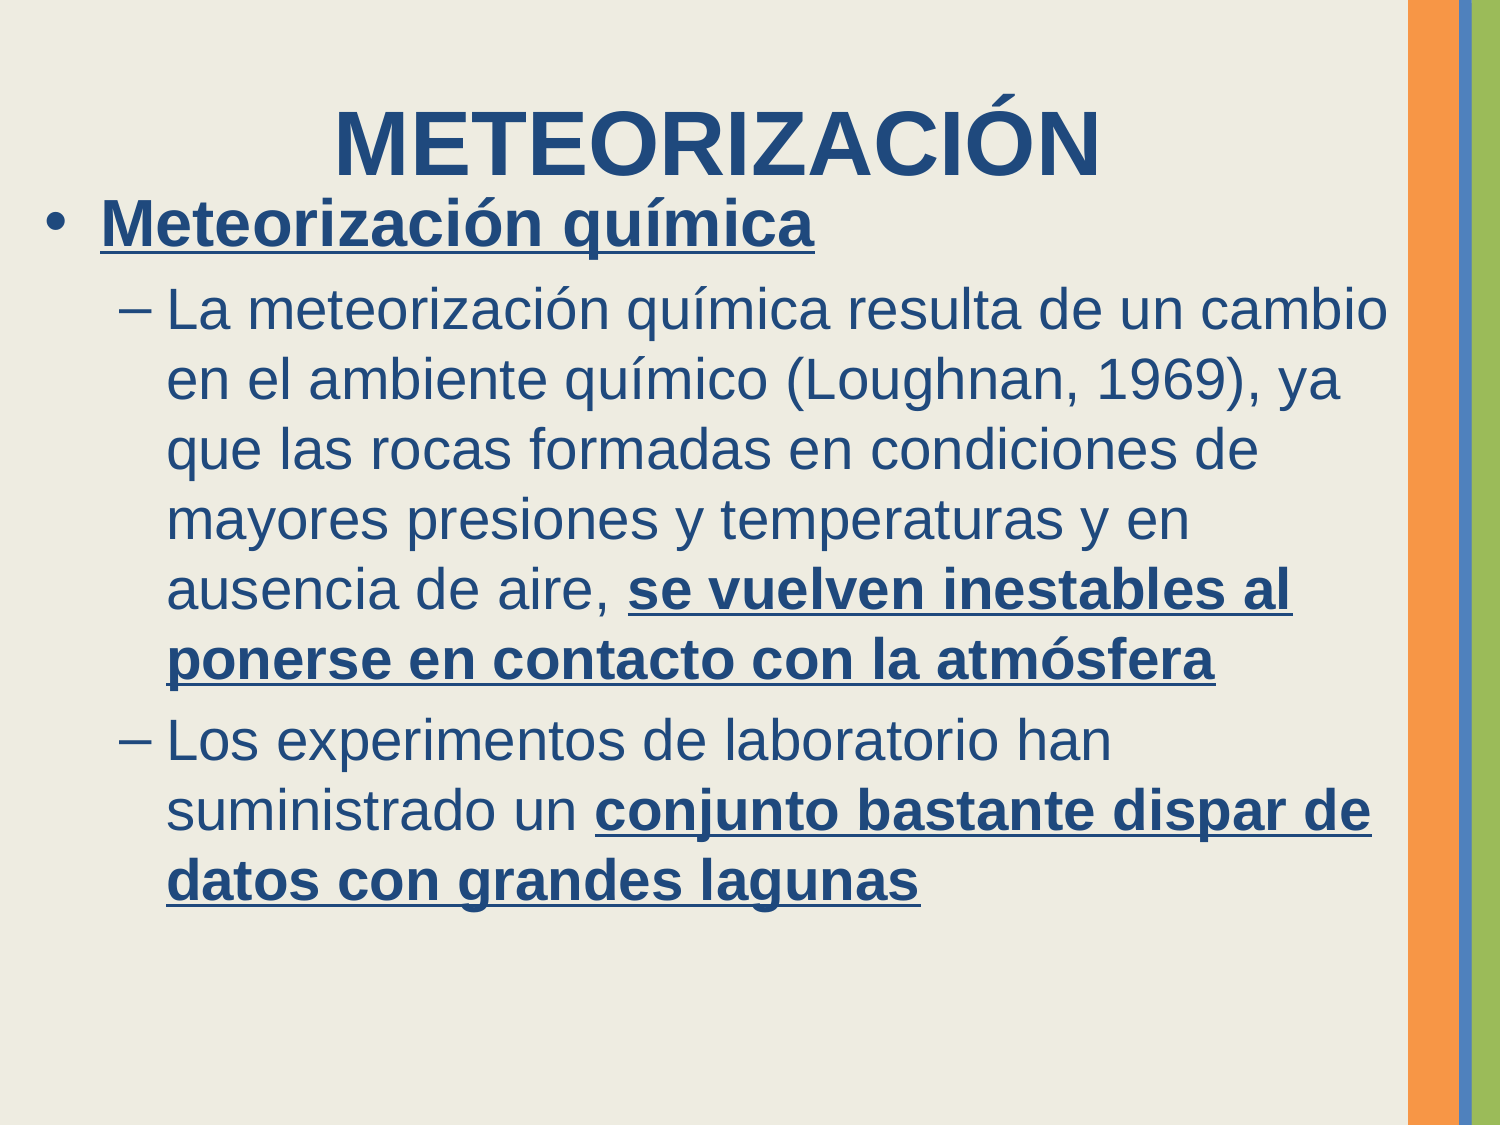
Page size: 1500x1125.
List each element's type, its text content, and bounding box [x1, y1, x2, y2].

title meteorización [29, 45, 1408, 172]
list Meteorización química La meteorización química resulta de un cambio en el ambiente químico (Loughnan, 1969), ya que las rocas formadas en condiciones de mayores presiones y temperaturas y en ausencia de aire, se vuelven inestables al ponerse en contacto con la atmósfera Los experimentos de laboratorio han suministrado un conjunto bastante dispar de datos con grandes lagunas [29, 172, 1408, 1102]
